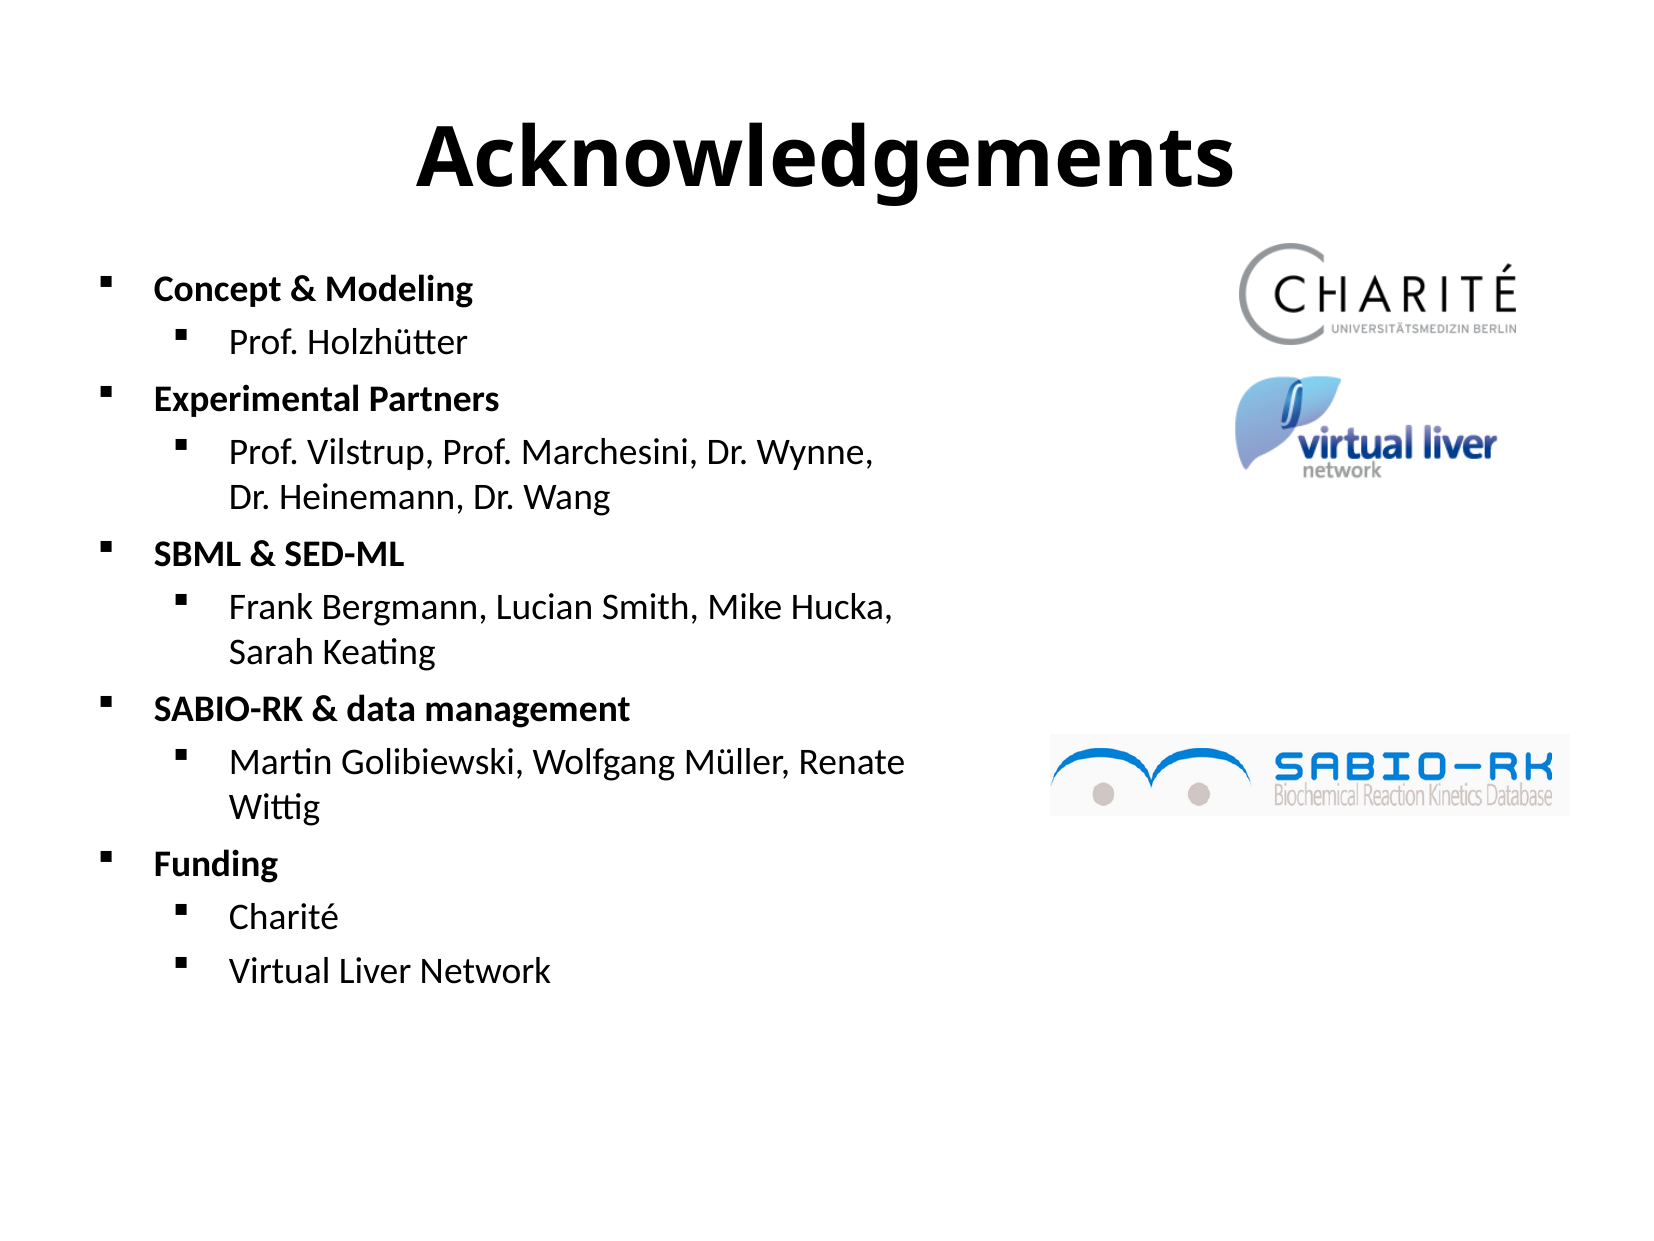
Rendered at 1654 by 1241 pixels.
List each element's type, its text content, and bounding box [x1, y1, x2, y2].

picture [1050, 734, 1570, 816]
list Concept & Modeling Prof. Holzhütter Experimental Partners Prof. Vilstrup, Prof. Marchesini, Dr. Wynne, Dr. Heinemann, Dr. Wang SBML & SED-ML Frank Bergmann, Lucian Smith, Mike Hucka, Sarah Keating SABIO-RK & data management Martin Golibiewski, Wolfgang Müller, Renate Wittig Funding Charité Virtual Liver Network [82, 256, 924, 1108]
title Acknowledgements [82, 49, 1571, 257]
picture [1233, 374, 1516, 482]
picture [1239, 243, 1516, 346]
